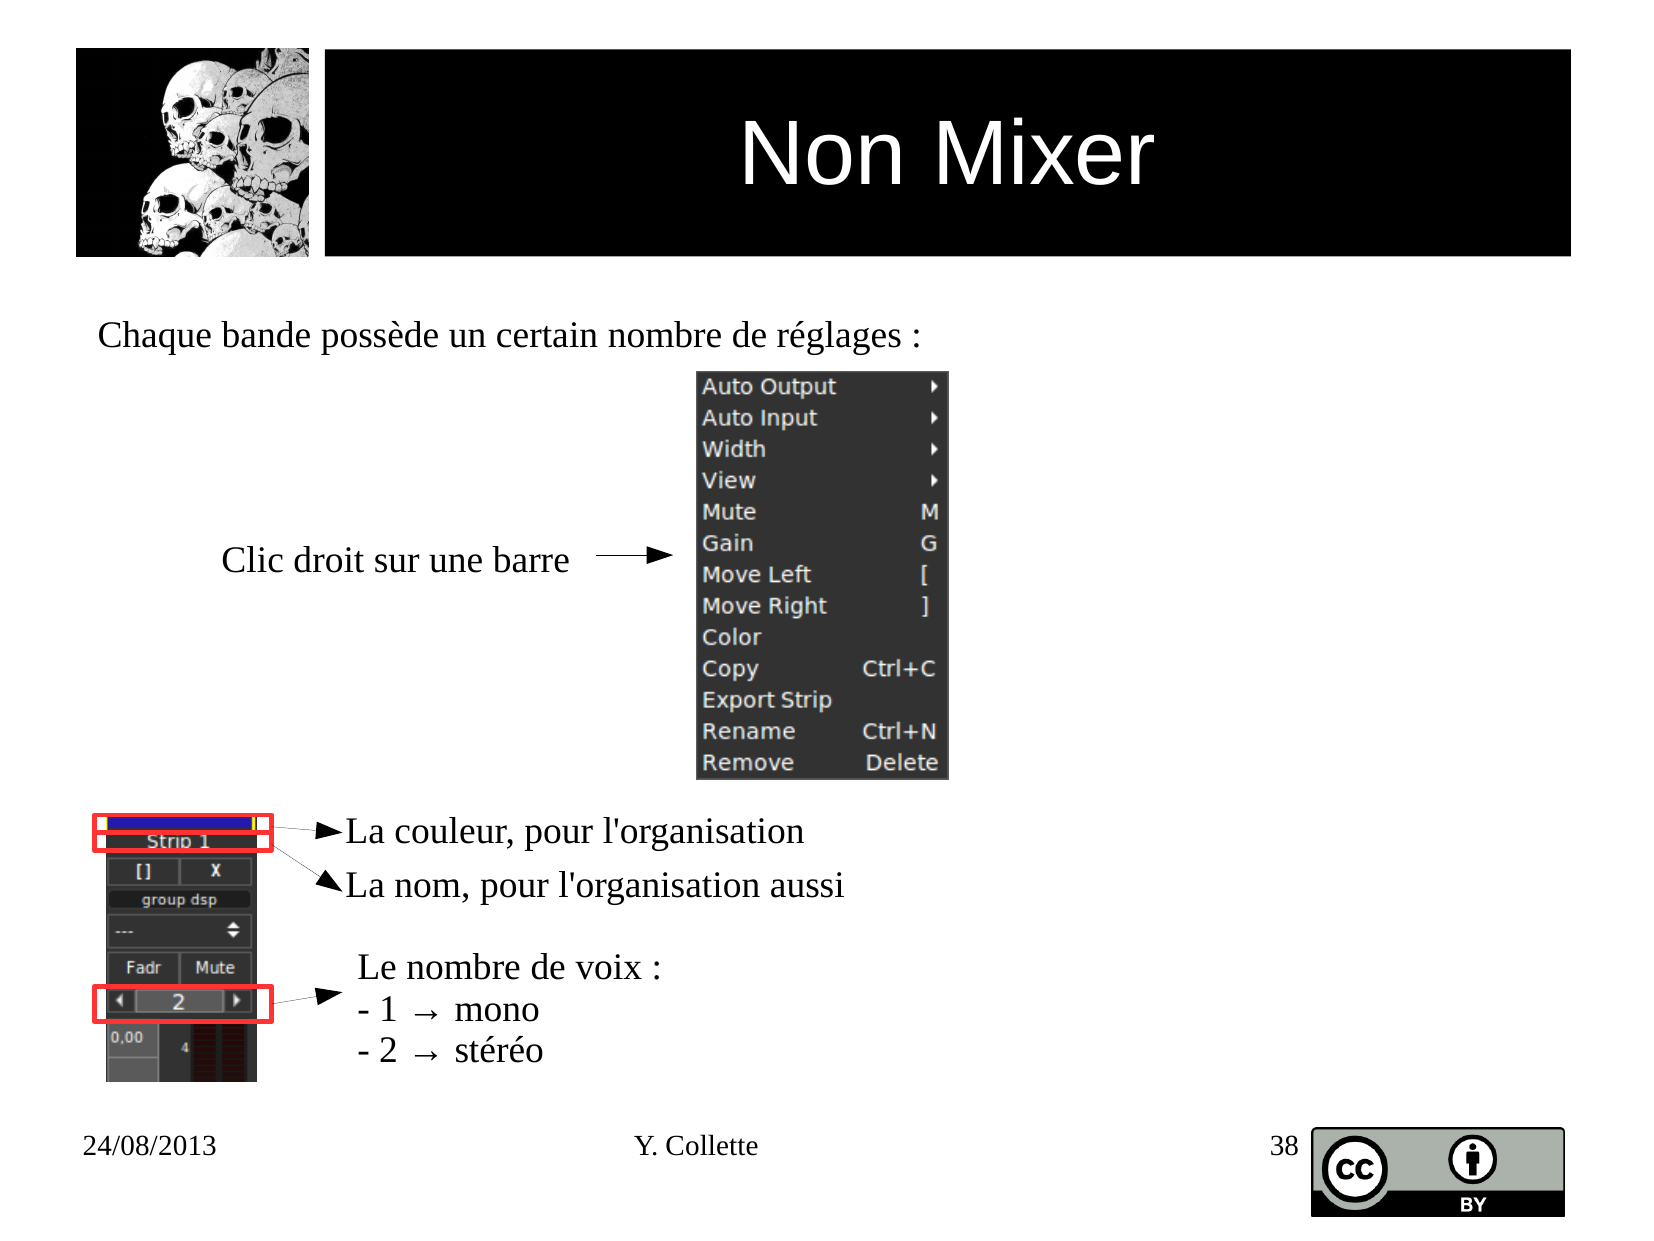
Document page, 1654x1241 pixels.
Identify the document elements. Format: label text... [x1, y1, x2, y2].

text_box Le nombre de voix : - 1 → mono - 2 → stéréo [342, 938, 875, 1079]
picture [106, 1024, 257, 1083]
picture [106, 989, 257, 1019]
picture [106, 817, 257, 830]
text_box Clic droit sur une barre [206, 531, 597, 603]
title Non Mixer [324, 49, 1571, 257]
picture [696, 371, 949, 780]
picture [76, 48, 309, 257]
picture [106, 835, 257, 848]
text_box Chaque bande possède un certain nombre de réglages : [82, 307, 993, 364]
text_box La nom, pour l'organisation aussi [330, 856, 863, 913]
picture [1311, 1127, 1565, 1217]
text_box La couleur, pour l'organisation [330, 803, 827, 856]
picture [106, 853, 257, 984]
